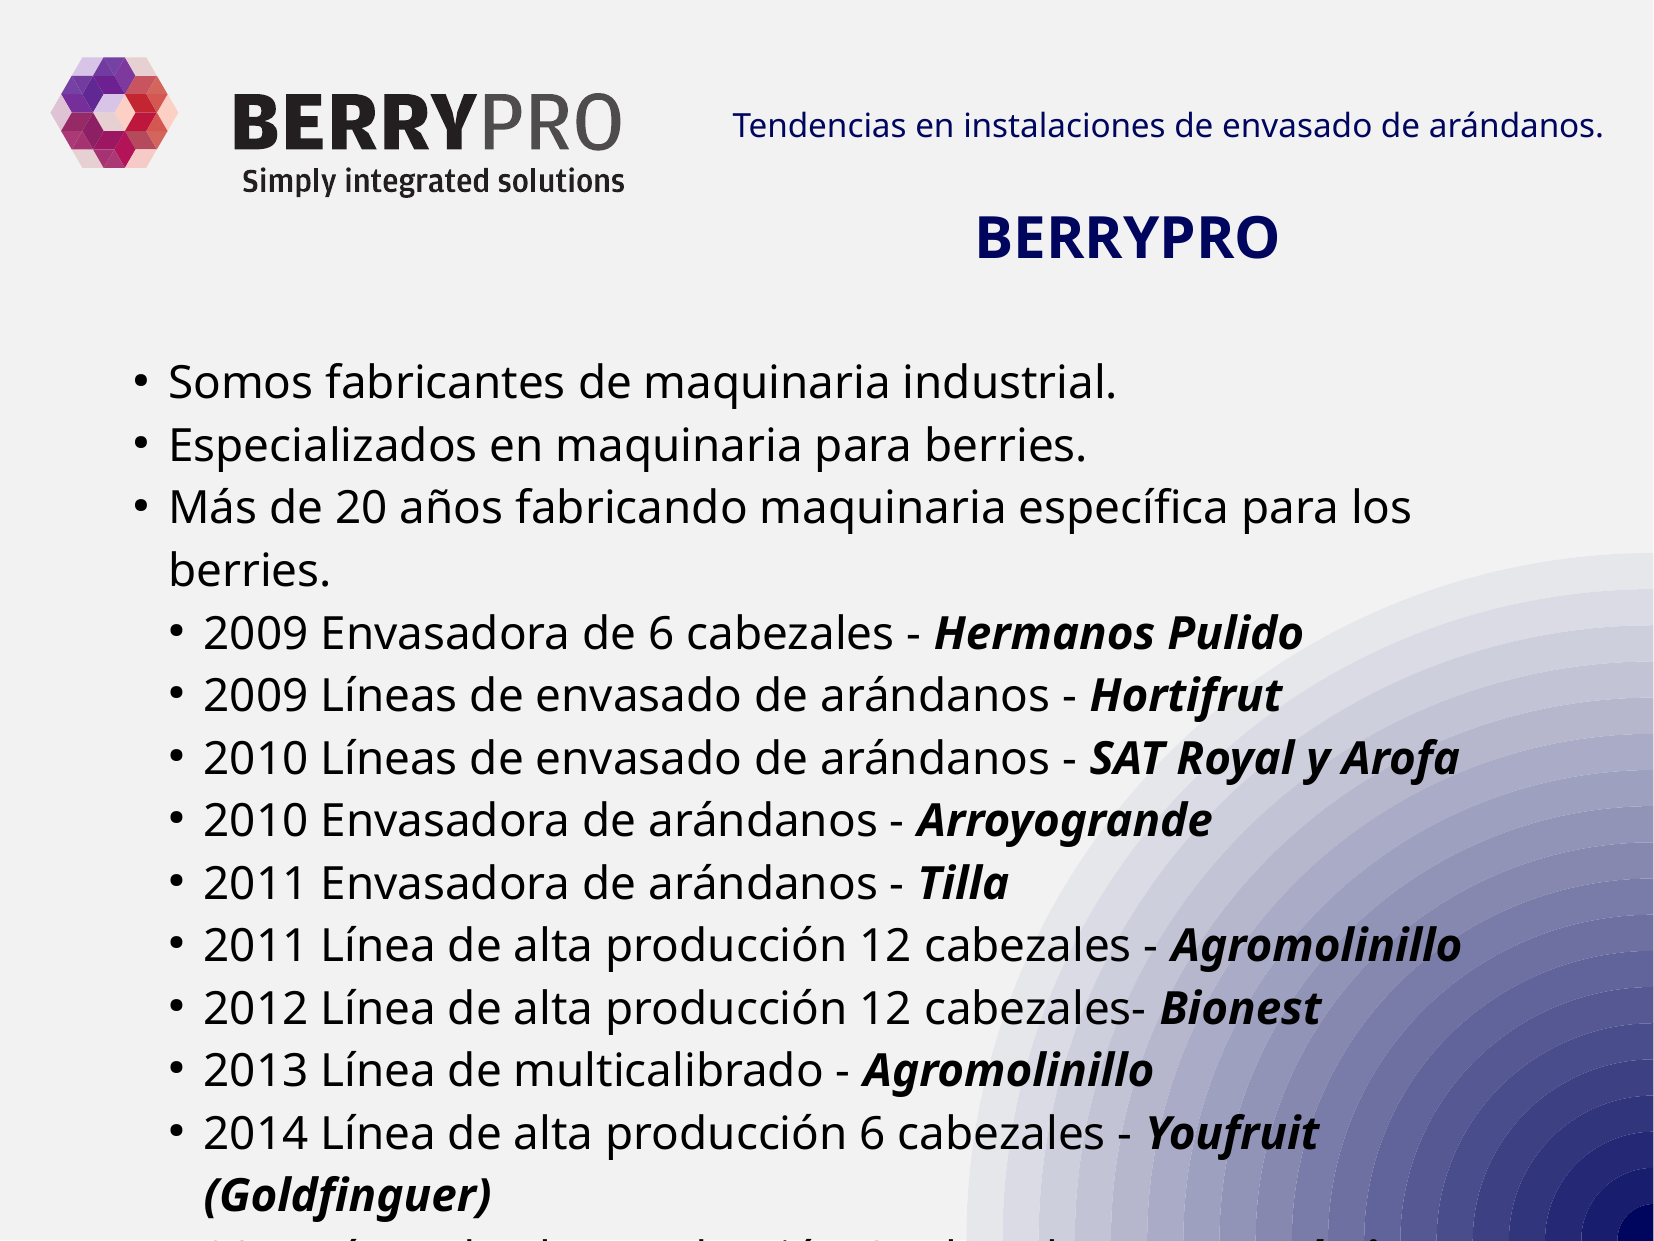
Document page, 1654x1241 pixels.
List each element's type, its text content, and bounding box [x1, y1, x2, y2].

text_box Somos fabricantes de maquinaria industrial. Especializados en maquinaria para berries. Más de 20 años fabricando maquinaria específica para los berries. 2009 Envasadora de 6 cabezales - Hermanos Pulido 2009 Líneas de envasado de arándanos - Hortifrut 2010 Líneas de envasado de arándanos - SAT Royal y Arofa 2010 Envasadora de arándanos - Arroyogrande 2011 Envasadora de arándanos - Tilla 2011 Línea de alta producción 12 cabezales - Agromolinillo 2012 Línea de alta producción 12 cabezales- Bionest 2013 Línea de multicalibrado - Agromolinillo 2014 Línea de alta producción 6 cabezales - Youfruit (Goldfinguer) 2014 Línea de alta producción 6 cabezales- Frutas El Pinar 2015 Línea de alta producción 12 cabezales- Surexport 2015 Equipos Compactos para Cantabria, Portugal y Bolivia. [118, 342, 1595, 1205]
text_box BERRYPRO [944, 188, 1312, 284]
text_box Tendencias en instalaciones de envasado de arándanos. [578, 94, 1654, 166]
picture [35, 0, 638, 355]
